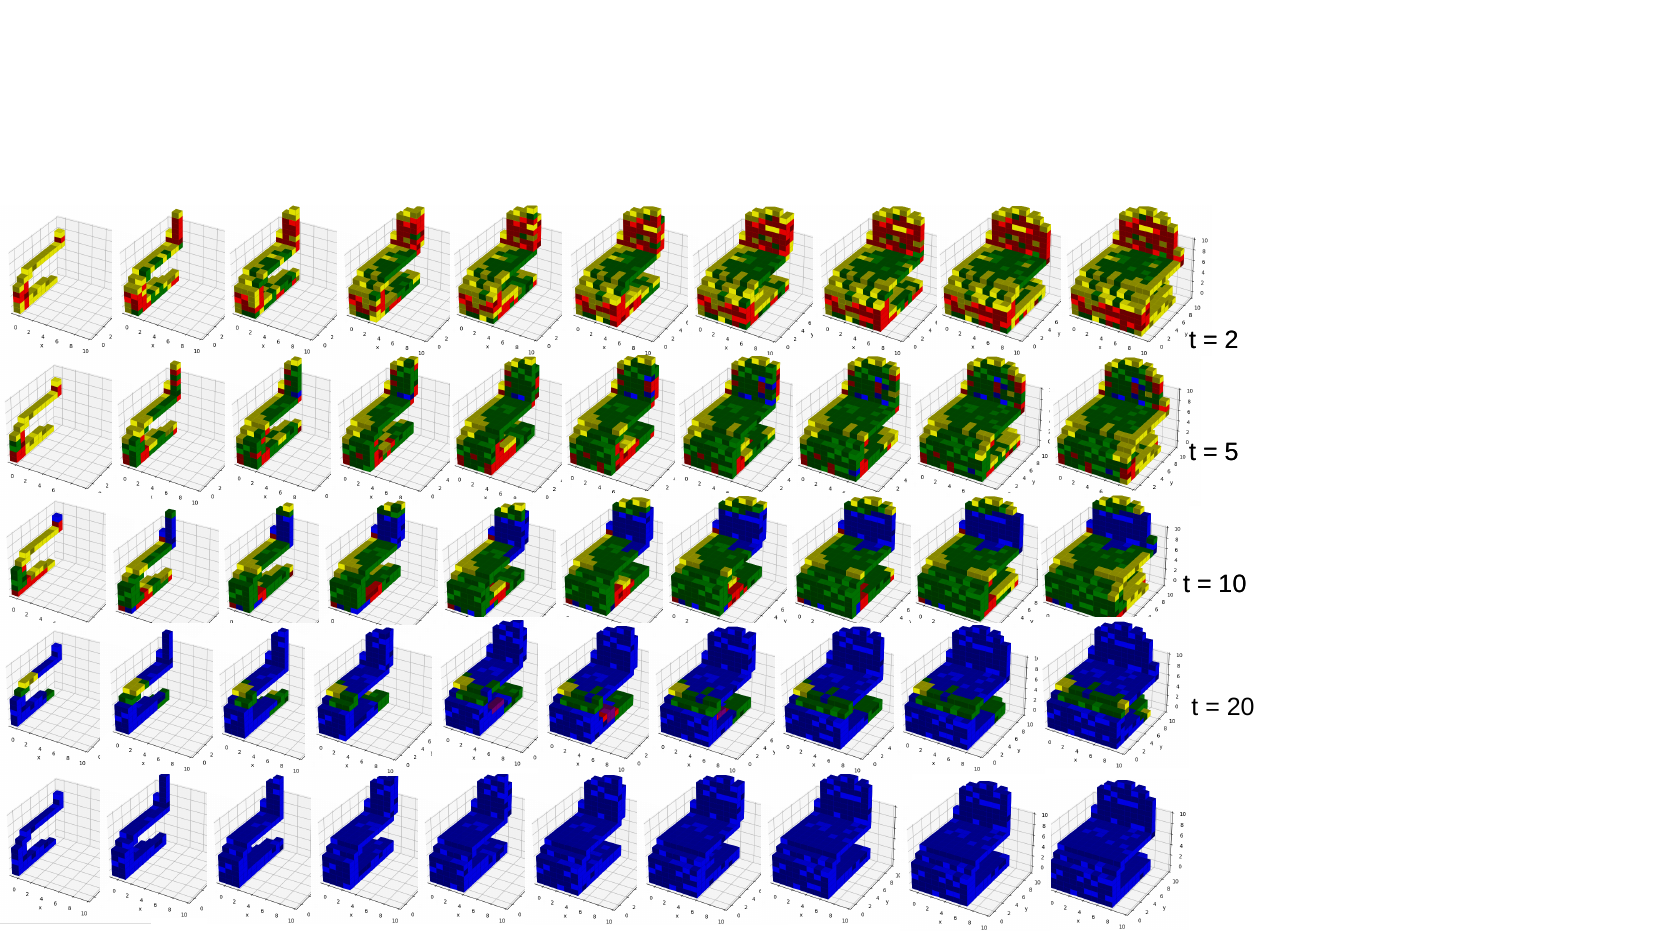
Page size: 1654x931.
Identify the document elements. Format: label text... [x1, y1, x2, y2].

text_box t = 10 [1168, 562, 1307, 606]
text_box t = 5 [1174, 430, 1313, 474]
text_box t = 20 [1176, 685, 1315, 729]
picture [0, 205, 1212, 931]
text_box t = 2 [1174, 318, 1313, 361]
